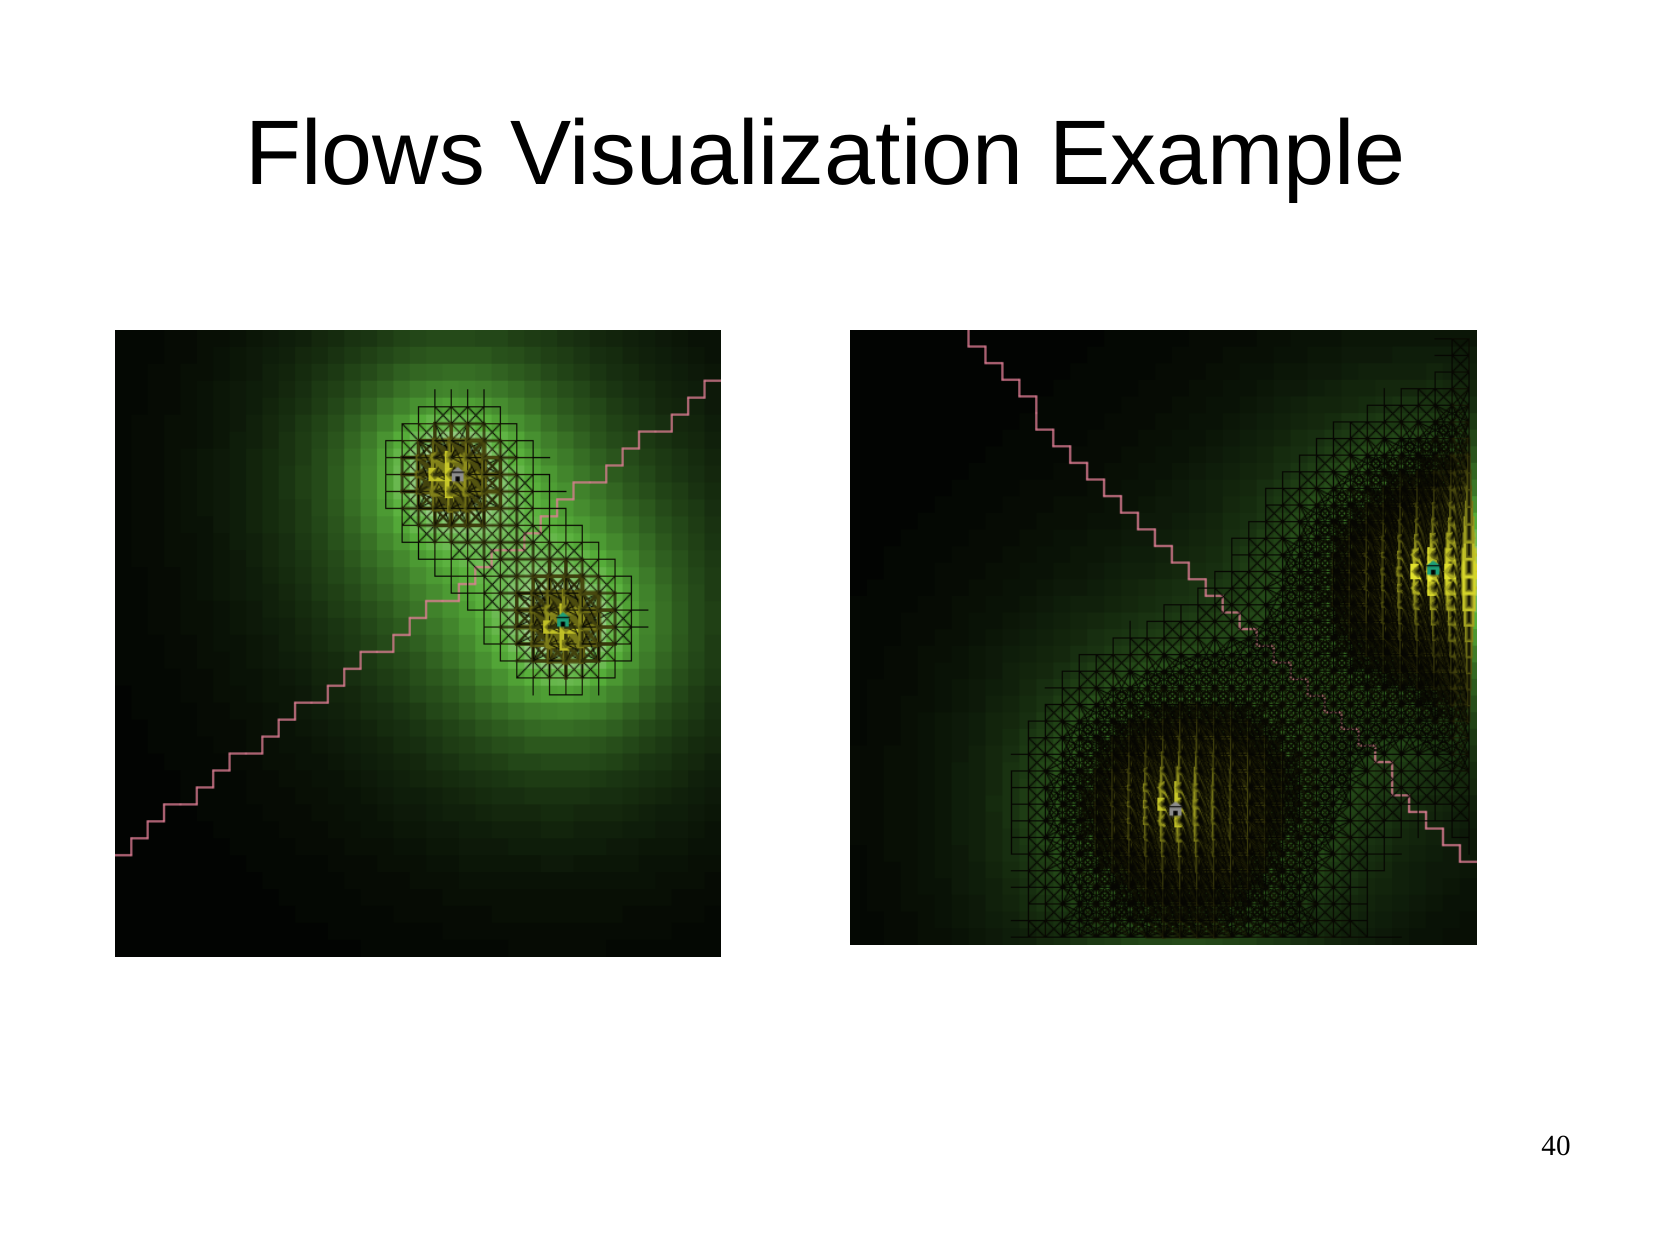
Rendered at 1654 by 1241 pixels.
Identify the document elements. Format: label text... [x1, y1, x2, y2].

picture [115, 330, 721, 957]
picture [850, 330, 1477, 945]
title Flows Visualization Example [82, 49, 1571, 257]
